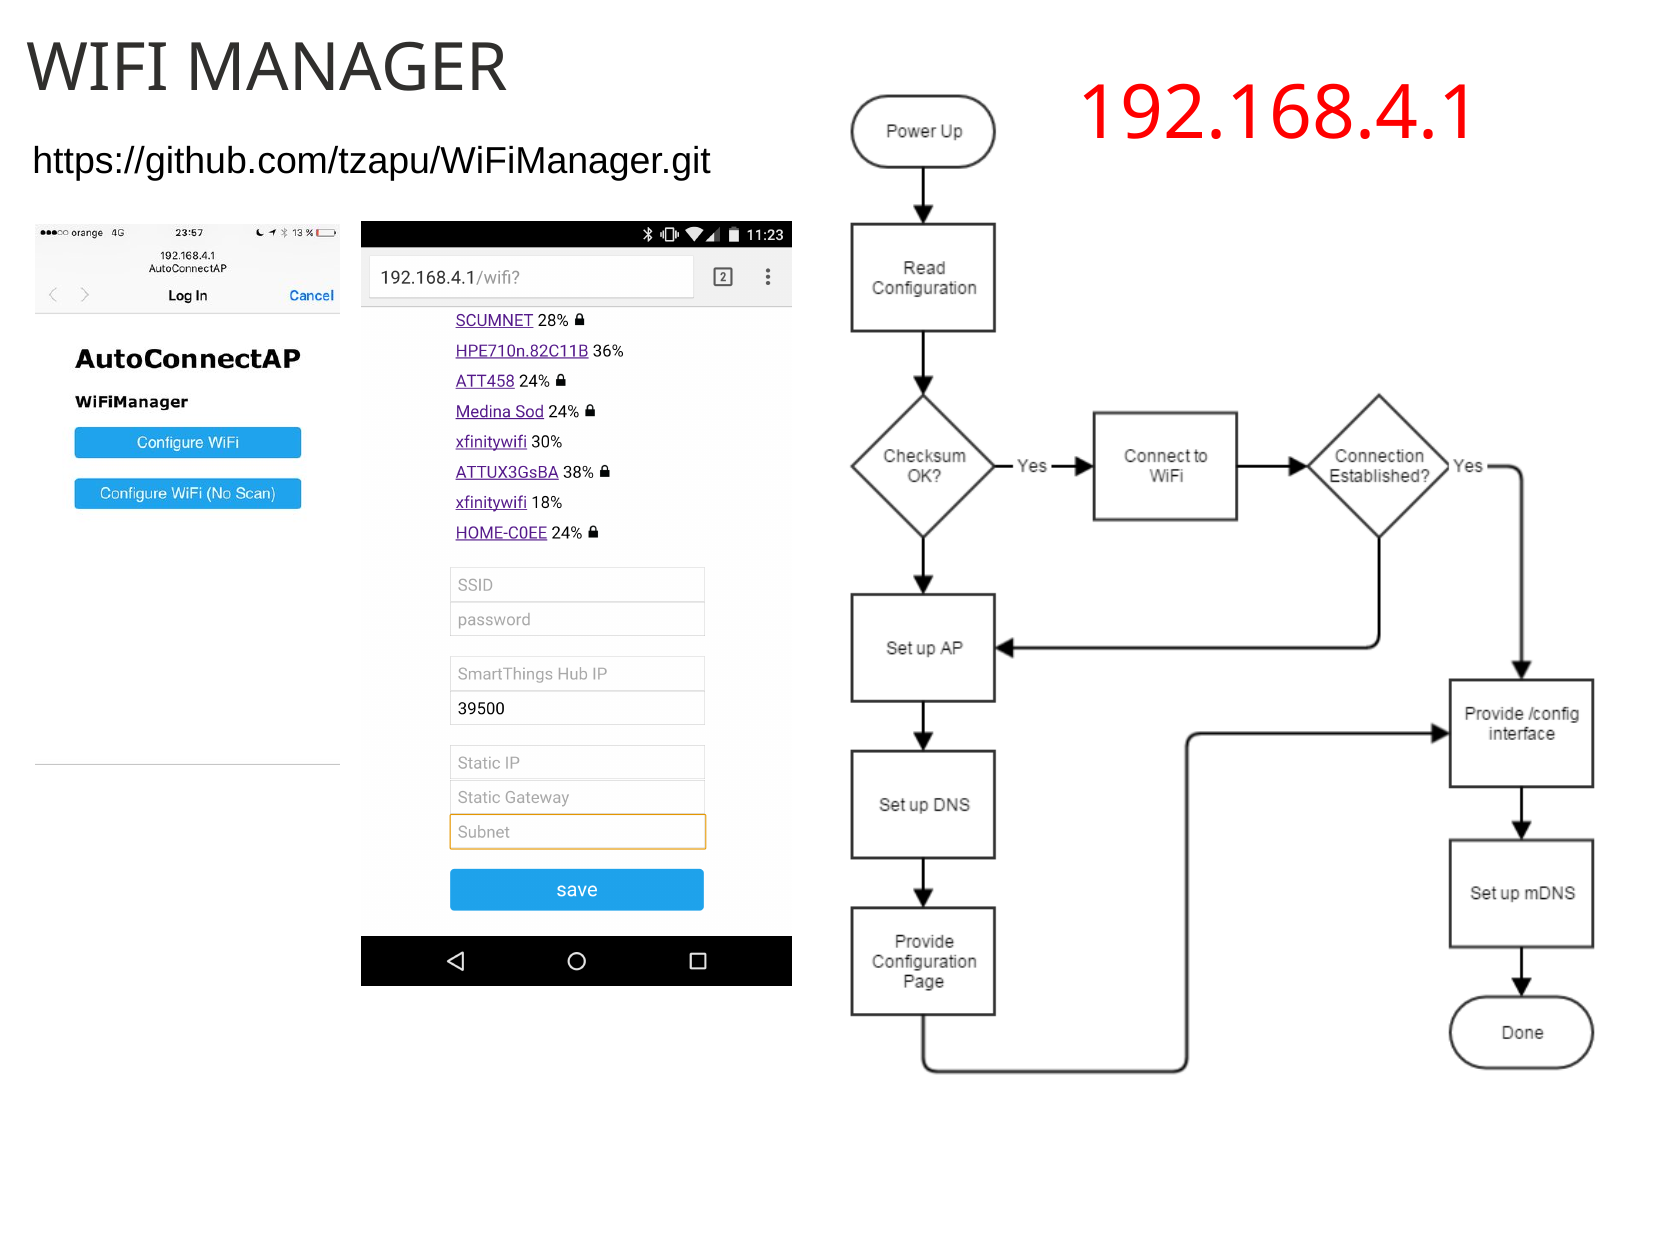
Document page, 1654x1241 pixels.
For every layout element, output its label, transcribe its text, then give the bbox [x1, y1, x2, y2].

text_box WIFI MANAGER [11, 11, 626, 130]
text_box https://github.com/tzapu/WiFiManager.git [17, 132, 727, 190]
picture [838, 82, 1630, 1106]
picture [361, 221, 792, 986]
picture [35, 224, 340, 766]
text_box 192.168.4.1 [1062, 50, 1571, 225]
